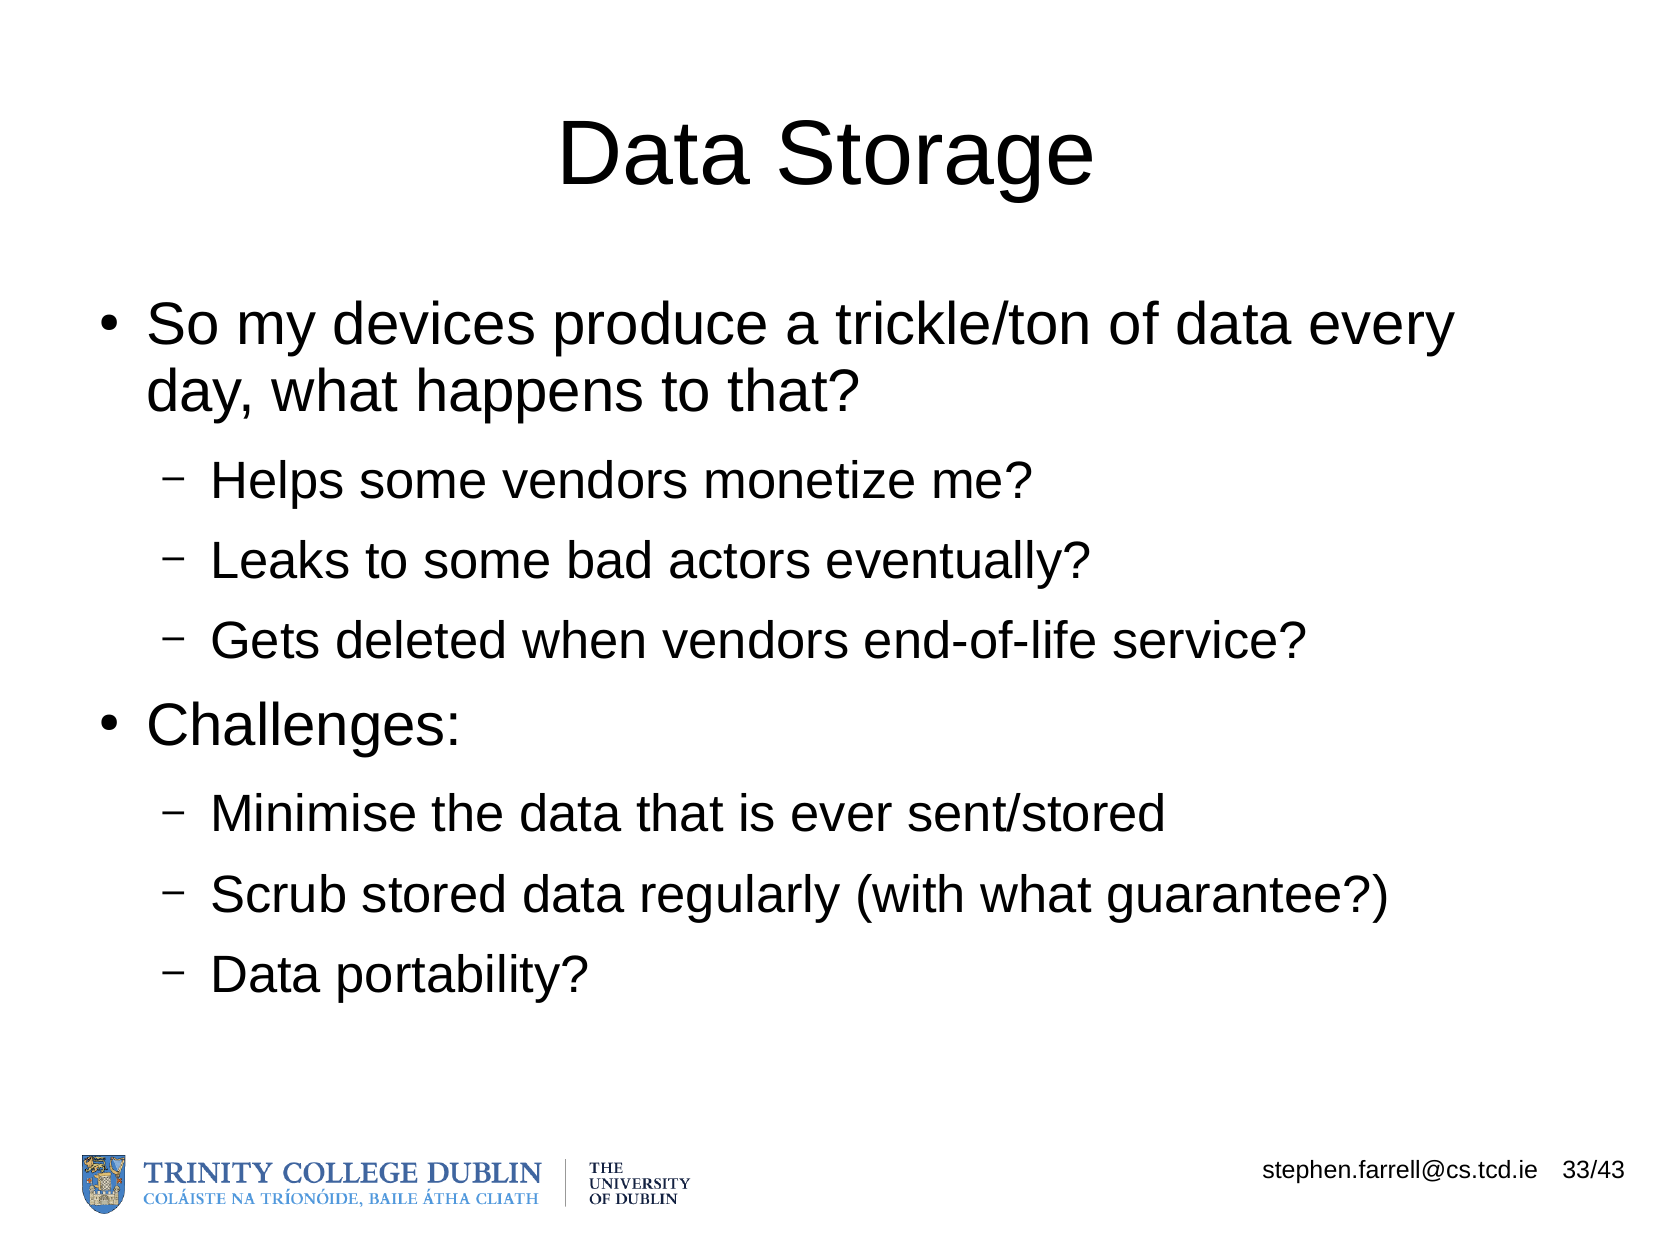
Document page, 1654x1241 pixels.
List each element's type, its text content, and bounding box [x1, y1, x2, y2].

picture [82, 1155, 694, 1214]
list So my devices produce a trickle/ton of data every day, what happens to that? Helps some vendors monetize me? Leaks to some bad actors eventually? Gets deleted when vendors end-of-life service? Challenges: Minimise the data that is ever sent/stored Scrub stored data regularly (with what guarantee?) Data portability? [82, 290, 1571, 1010]
title Data Storage [82, 49, 1571, 257]
